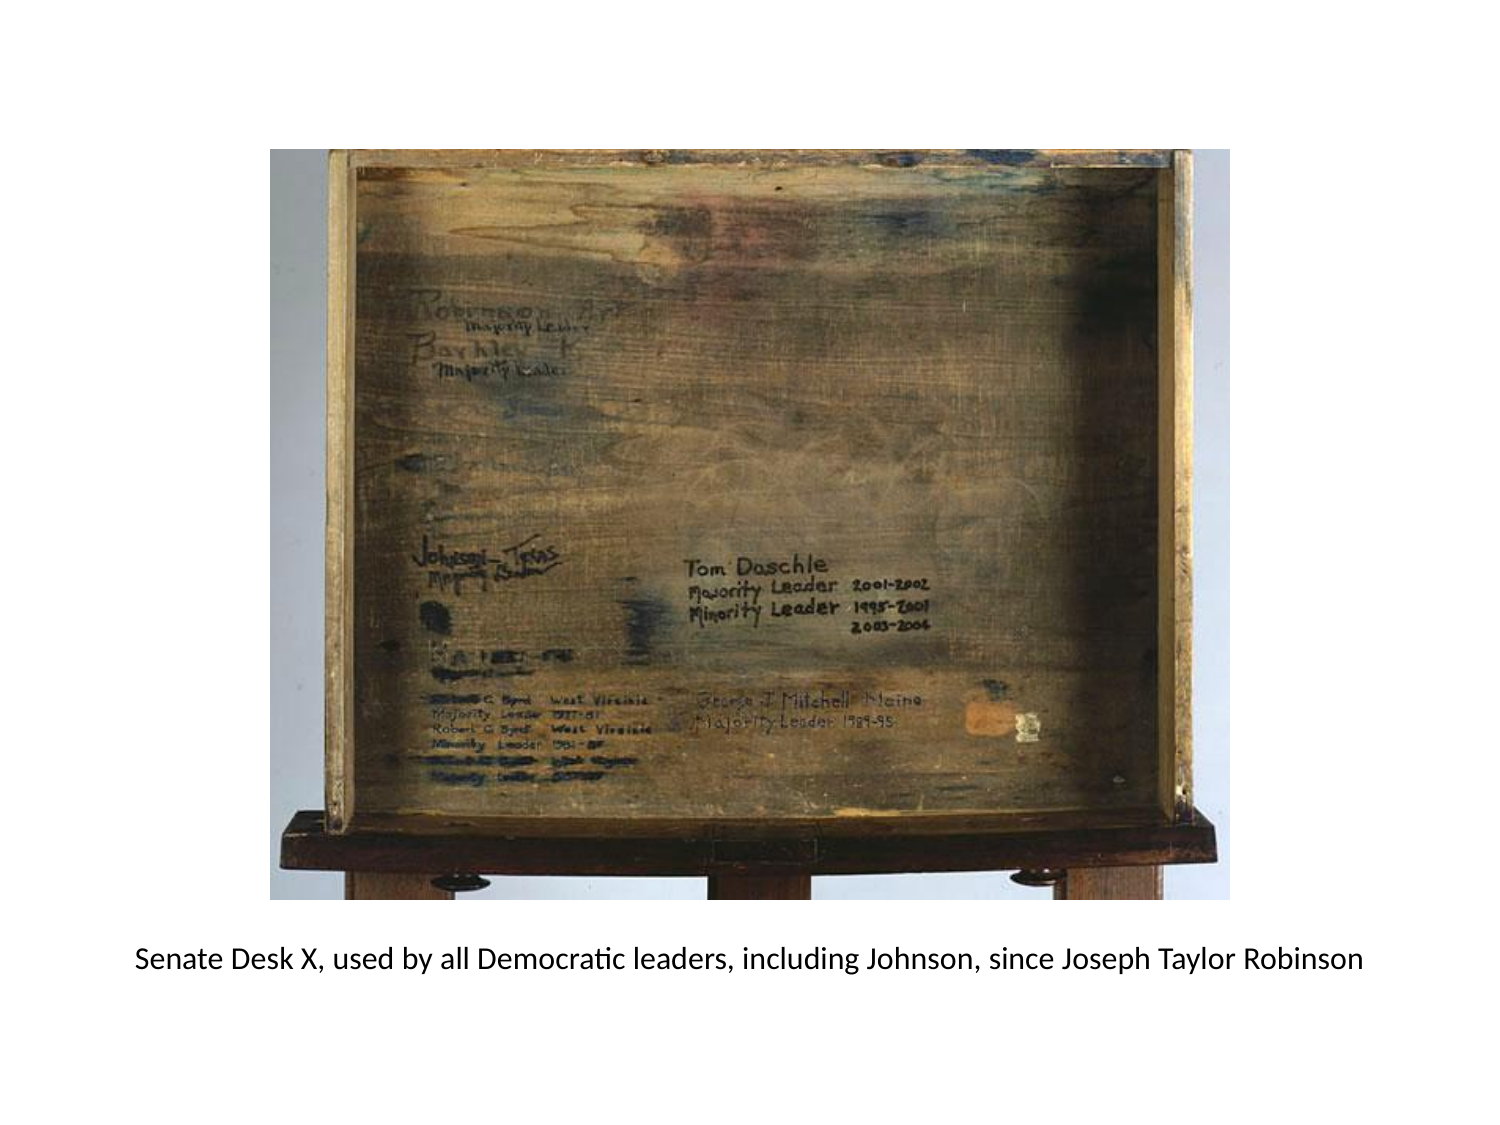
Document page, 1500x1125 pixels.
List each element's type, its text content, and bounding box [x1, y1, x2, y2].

text_box Senate Desk X, used by all Democratic leaders, including Johnson, since Joseph Taylor Robinson [120, 929, 1380, 984]
picture [270, 149, 1230, 900]
